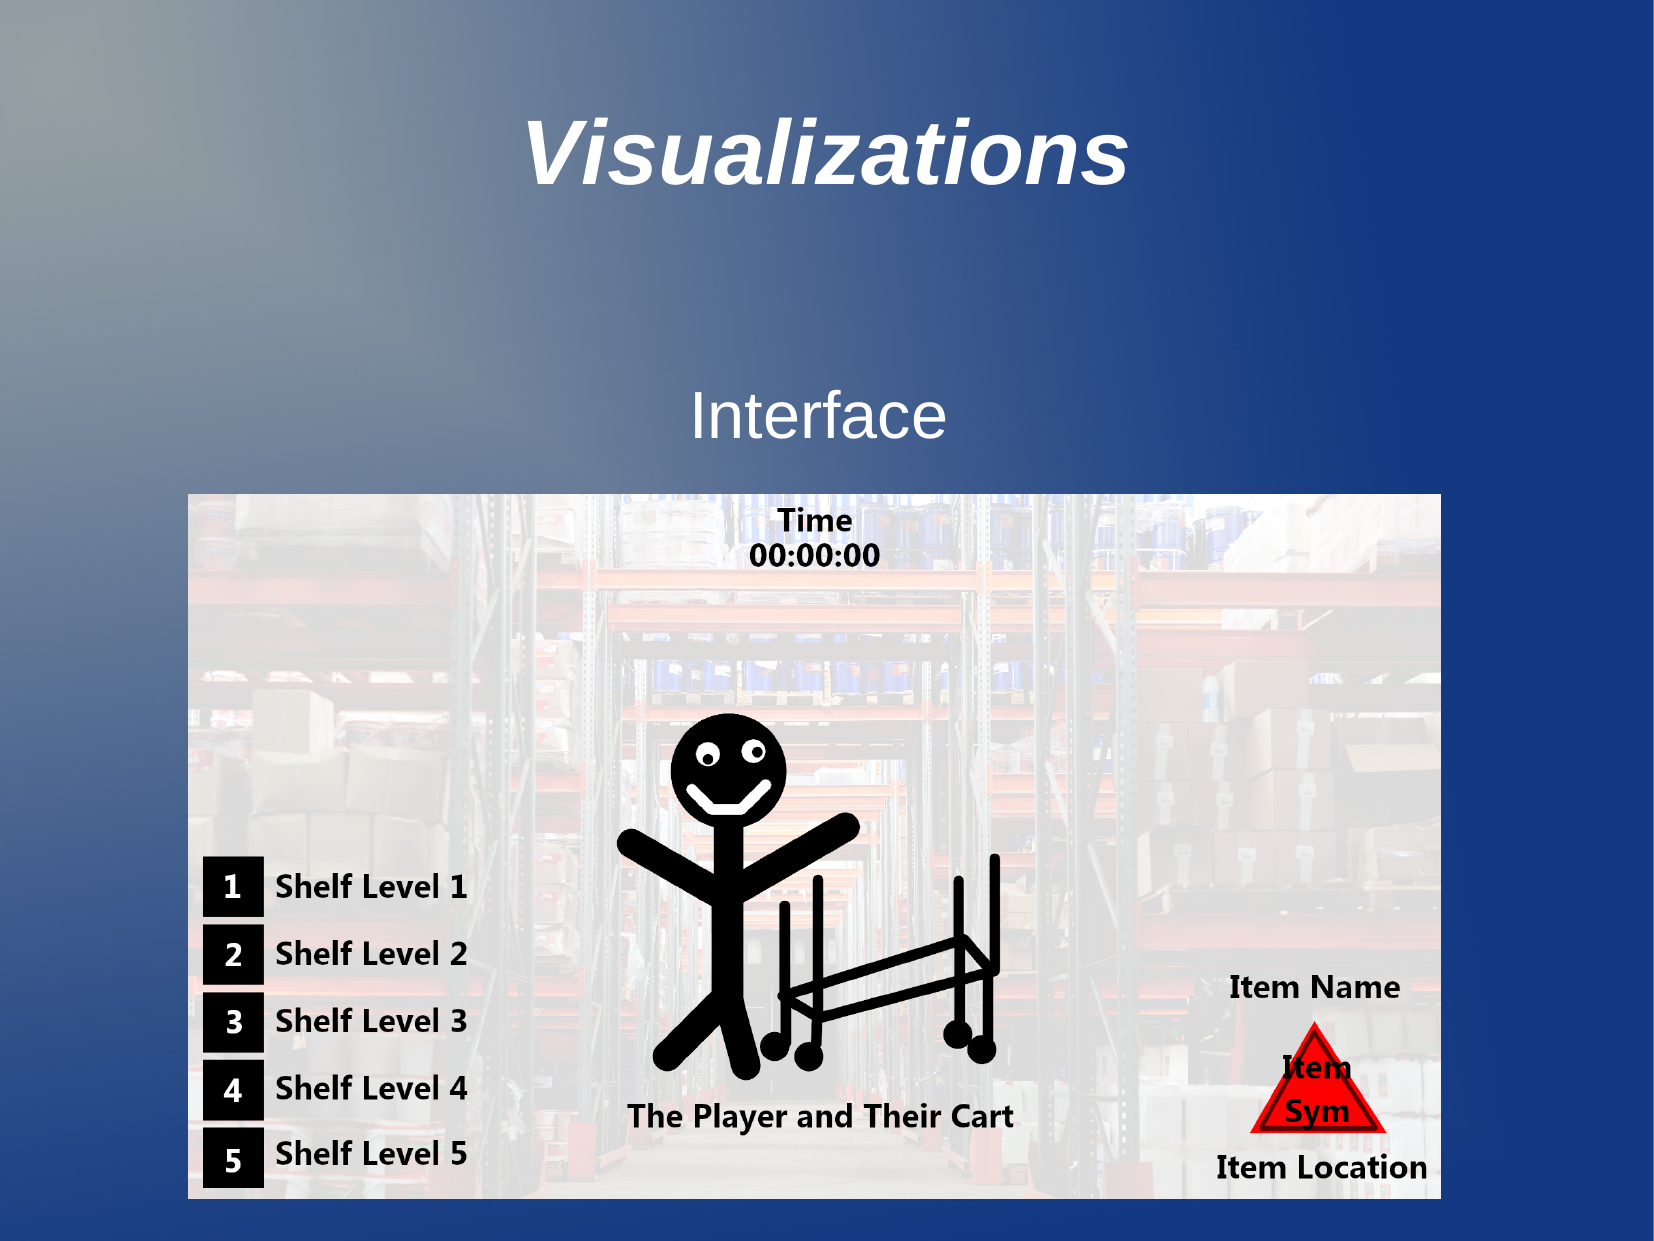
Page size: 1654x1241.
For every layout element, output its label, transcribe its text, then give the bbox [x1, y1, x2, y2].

title Visualizations [82, 49, 1571, 257]
list Interface [75, 377, 1564, 463]
picture [0, 0, 1654, 1241]
